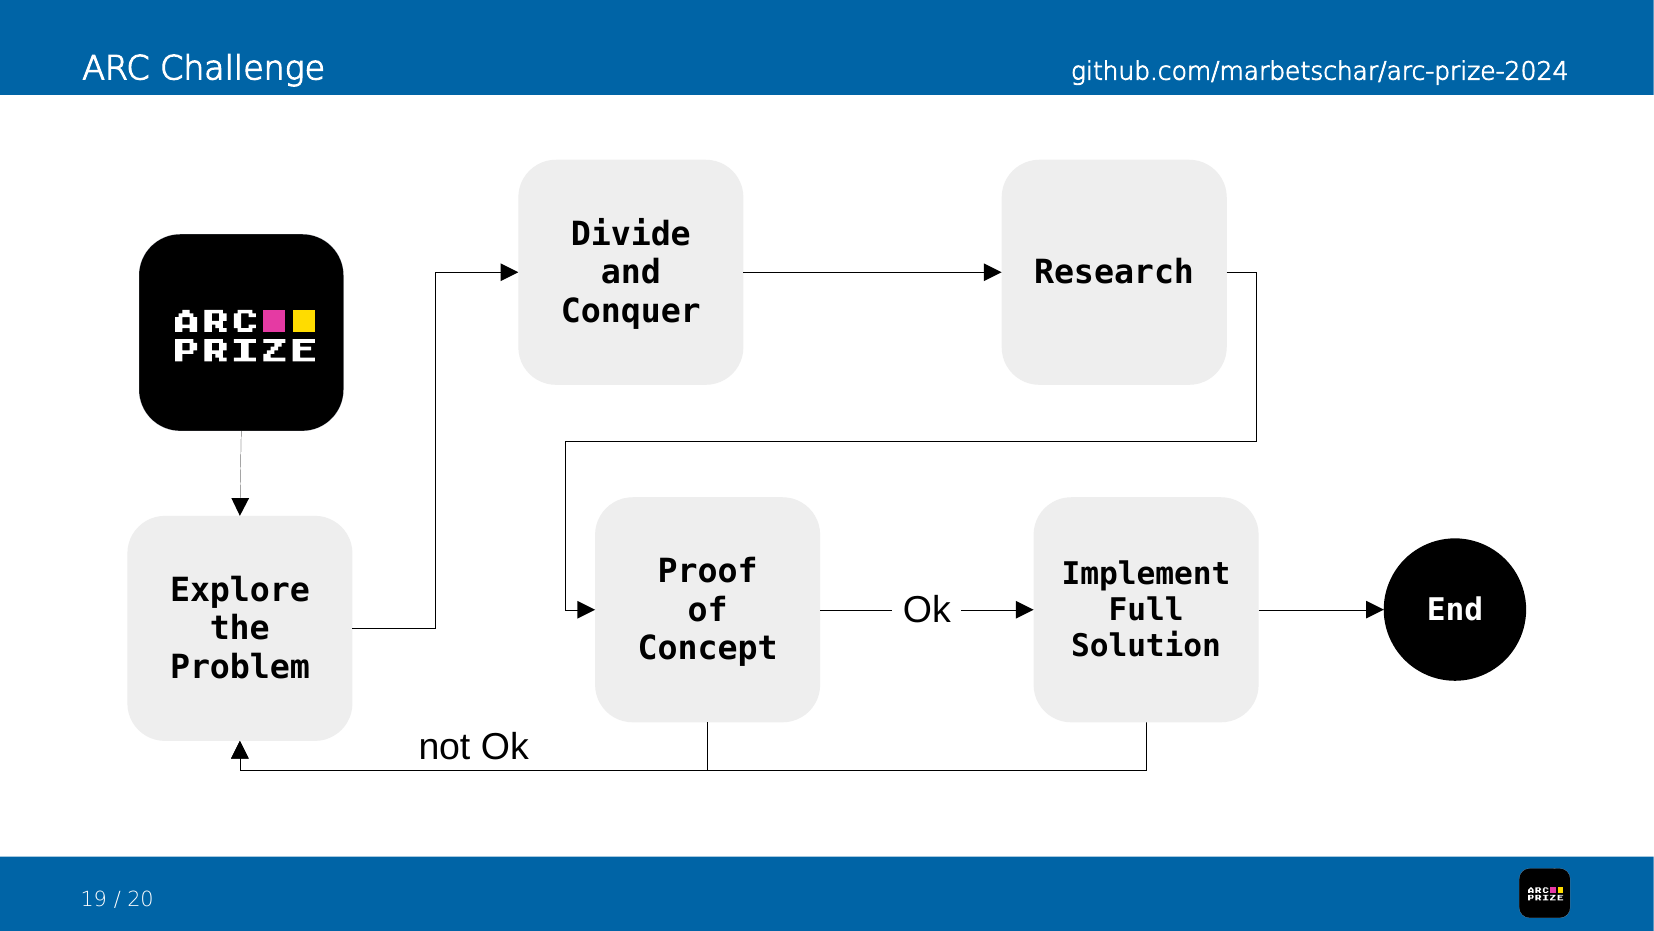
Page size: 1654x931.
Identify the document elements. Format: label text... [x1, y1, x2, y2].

text_box Implement Full Solution [1033, 497, 1259, 723]
text_box End [1383, 538, 1527, 681]
text_box Proof of Concept [595, 497, 821, 723]
text_box Research [1001, 159, 1227, 385]
text_box Explore the Problem [127, 515, 353, 741]
picture [139, 234, 344, 431]
text_box Divide and Conquer [518, 159, 744, 385]
title ARC Challenge [82, 48, 788, 88]
picture [1519, 868, 1571, 918]
